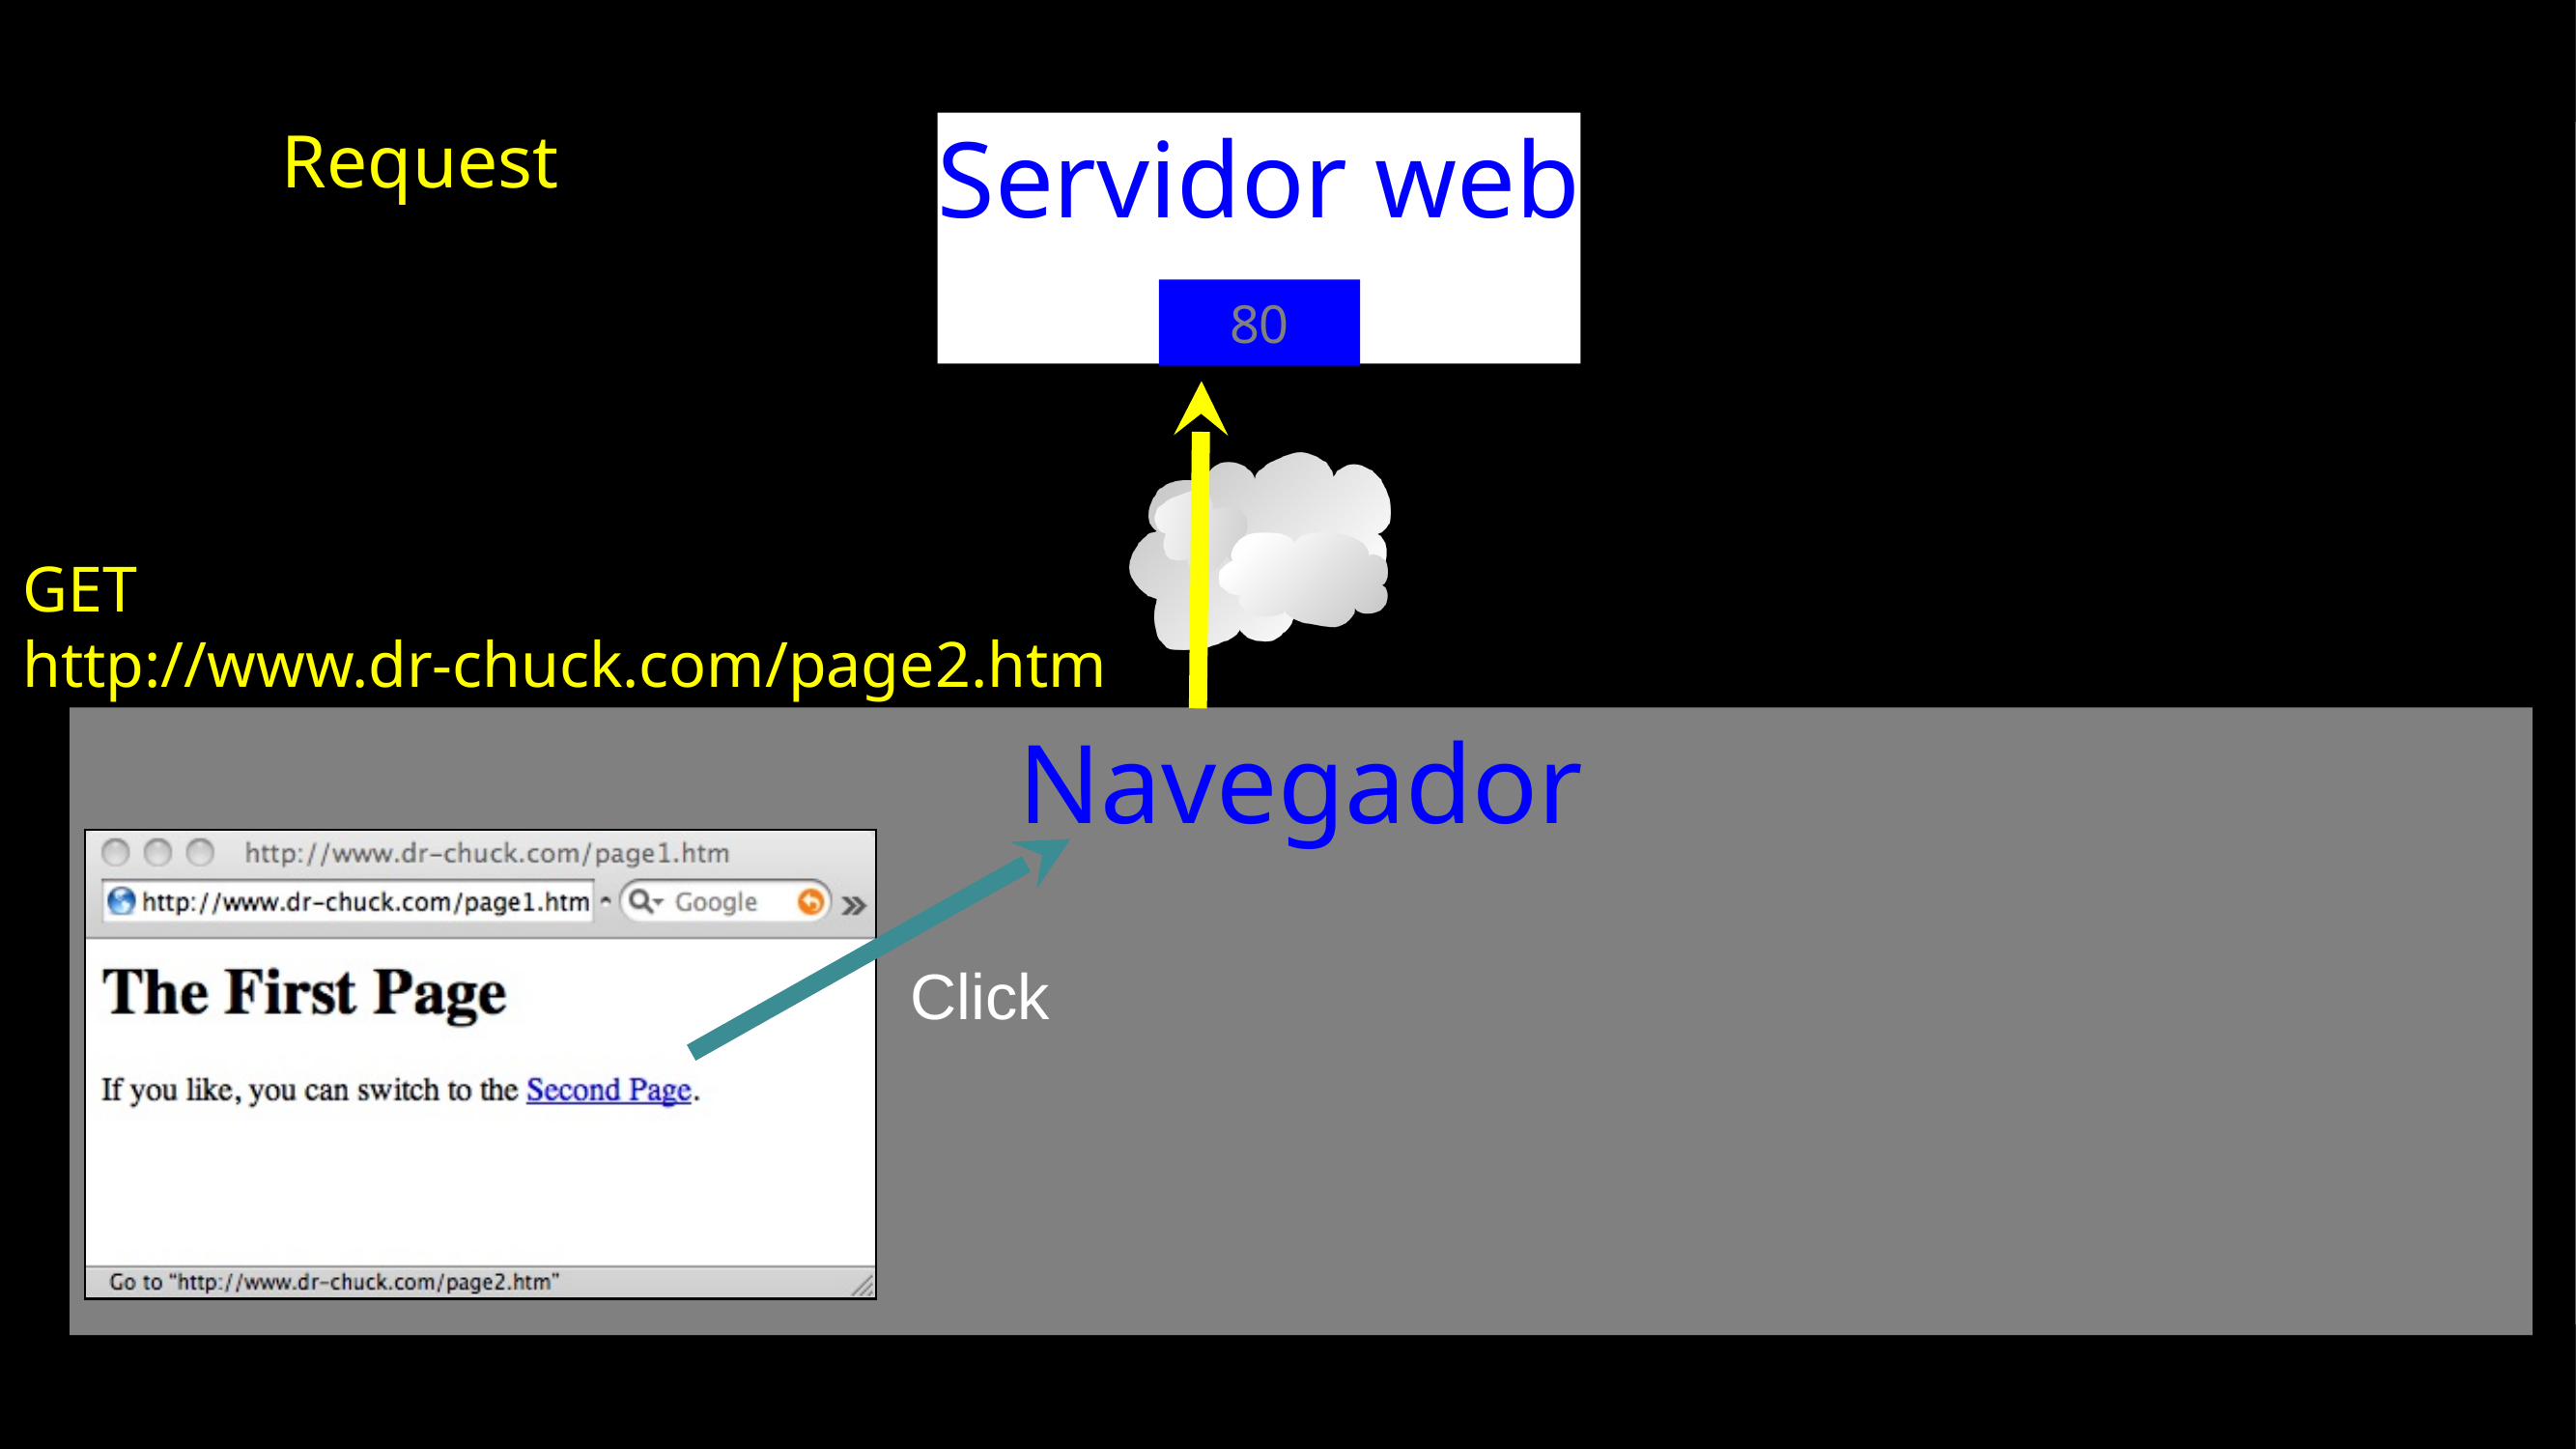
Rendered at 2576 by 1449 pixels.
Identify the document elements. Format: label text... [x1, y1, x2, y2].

picture [1208, 452, 1391, 650]
text_box 80 [1158, 279, 1361, 366]
text_box Request [267, 108, 574, 211]
text_box Servidor web [937, 112, 1581, 364]
text_box Click [895, 947, 1064, 1039]
picture [1129, 452, 1191, 650]
text_box Navegador [70, 707, 2533, 1336]
text_box GET http://www.dr-chuck.com/page2.htm [22, 581, 1180, 668]
picture [86, 831, 875, 1298]
